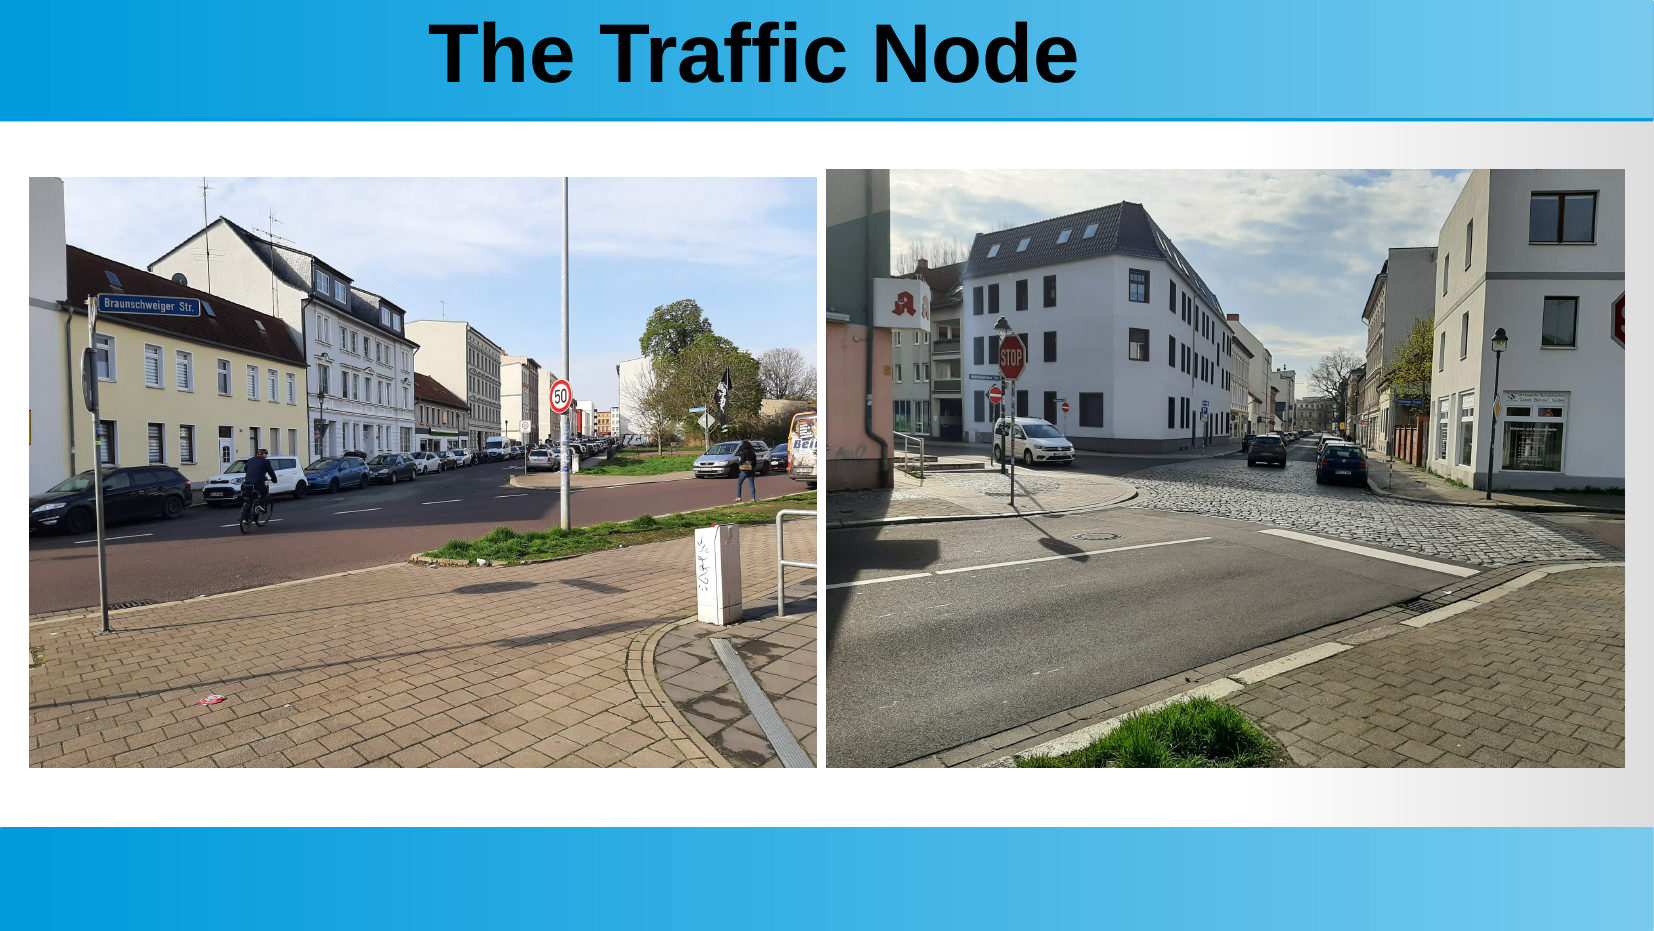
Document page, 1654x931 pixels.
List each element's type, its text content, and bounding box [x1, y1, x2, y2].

picture [826, 169, 1625, 768]
picture [29, 177, 817, 768]
text_box The Traffic Node [413, 0, 1654, 294]
